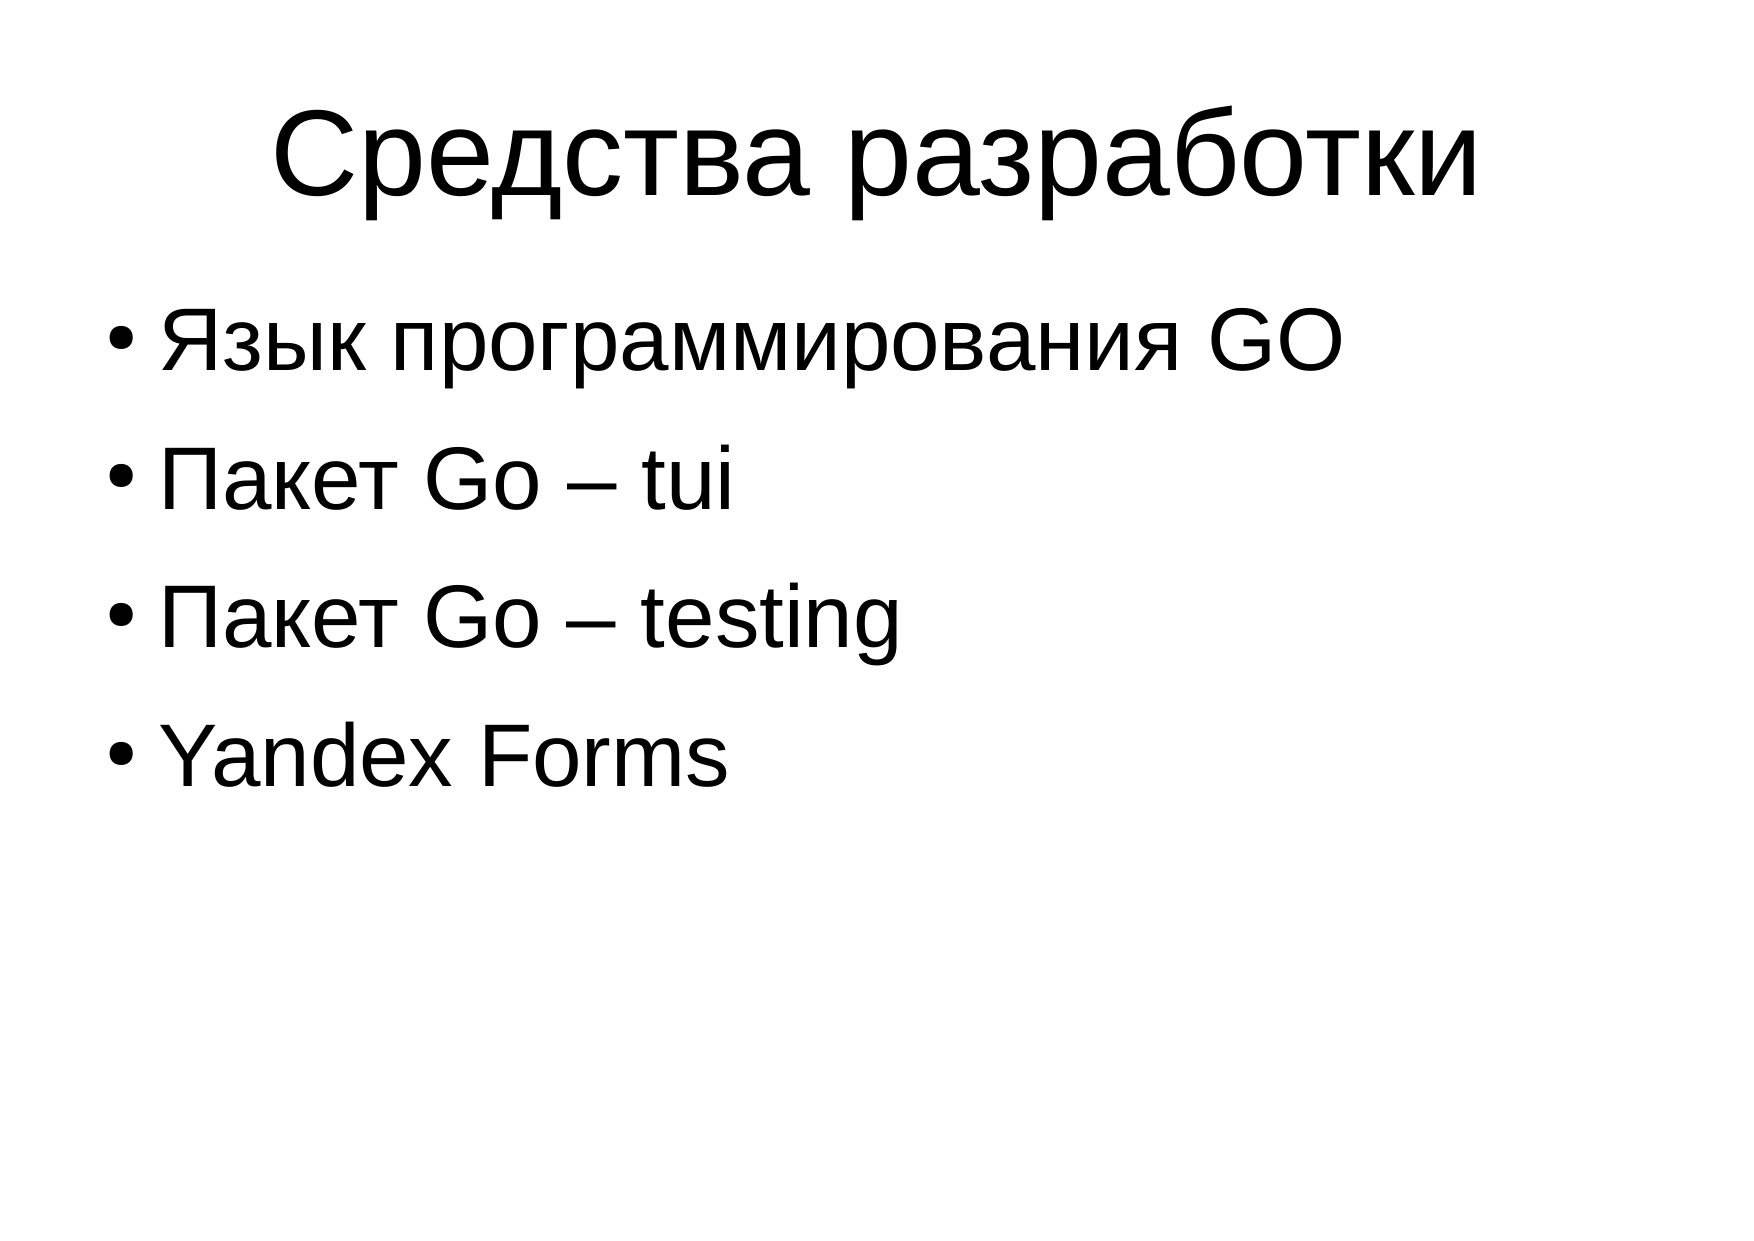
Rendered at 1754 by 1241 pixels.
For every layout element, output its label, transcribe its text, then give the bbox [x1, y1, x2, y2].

list Язык программирования GO Пакет Go – tui Пакет Go – testing Yandex Forms [87, 290, 1667, 1010]
title Средства разработки [87, 49, 1667, 257]
